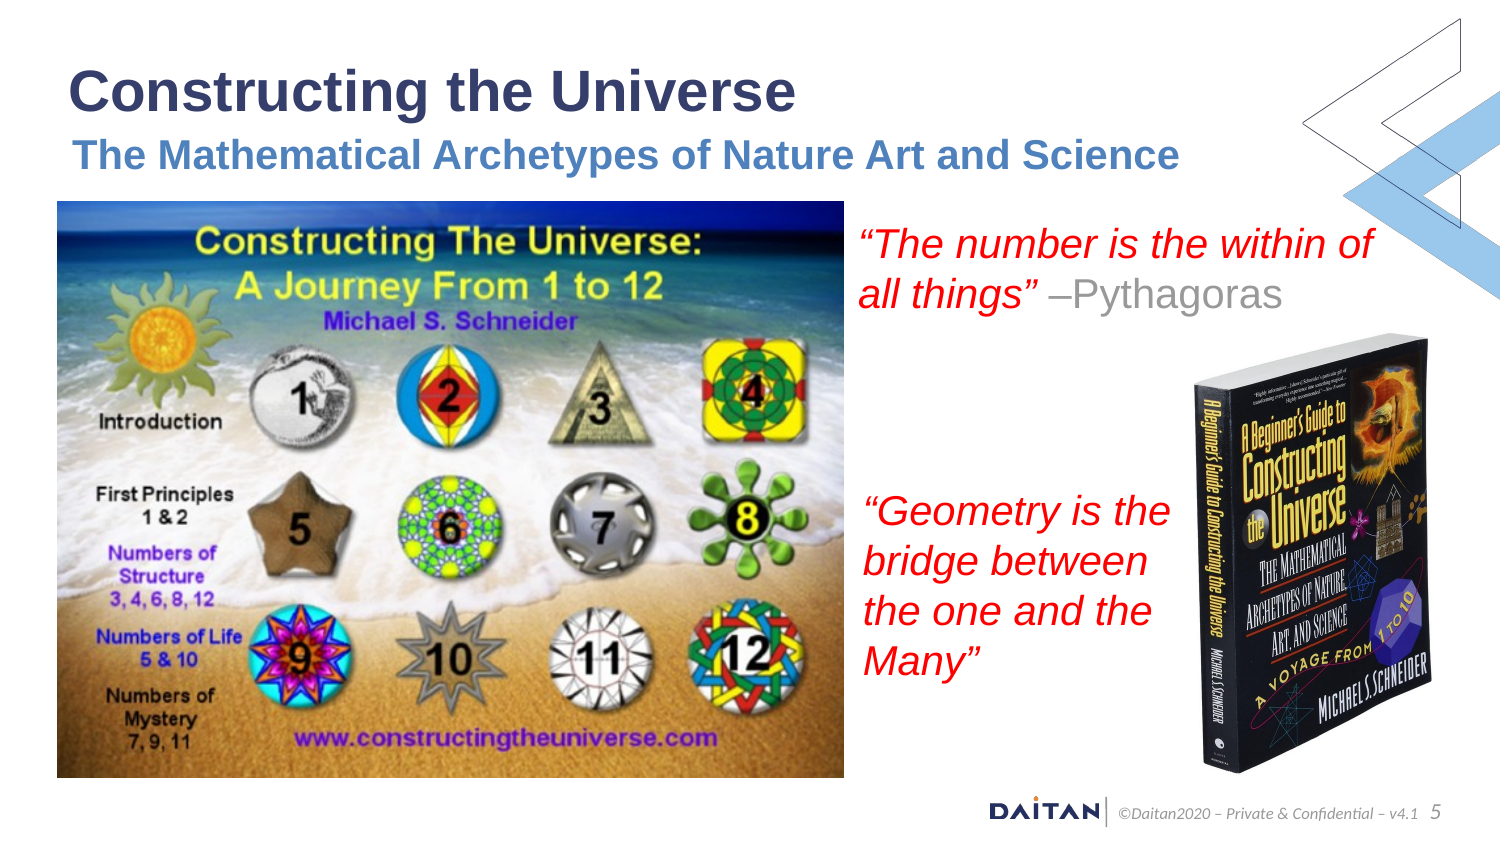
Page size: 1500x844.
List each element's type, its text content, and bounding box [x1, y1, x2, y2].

picture [1303, 20, 1500, 300]
text_box “The number is the within of all things” –Pythagoras [843, 201, 1426, 332]
subtitle The Mathematical Archetypes of Nature Art and Science [57, 126, 1289, 172]
picture [1191, 328, 1434, 778]
picture [57, 201, 844, 778]
text_box “Geometry is the bridge between the one and the Many” [847, 468, 1187, 699]
title Constructing the Universe [57, 50, 1289, 126]
picture [990, 796, 1099, 819]
